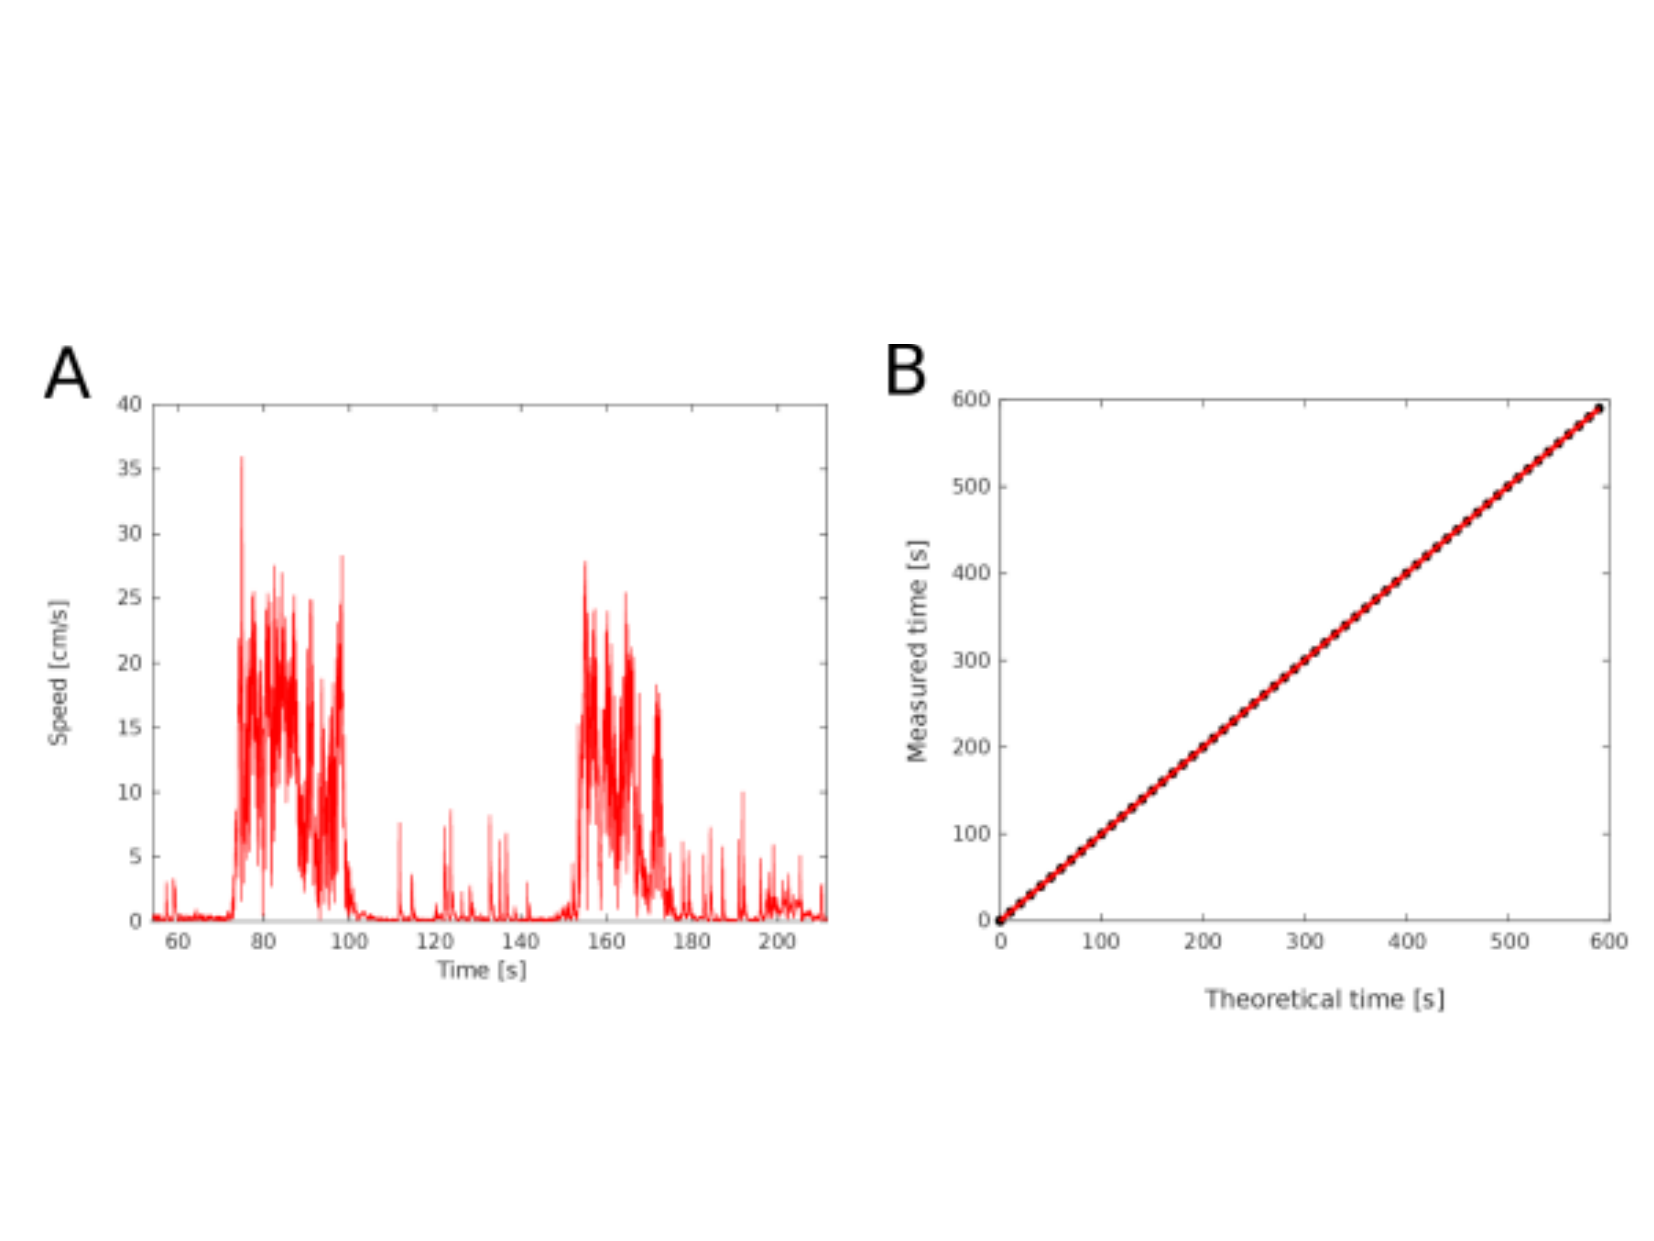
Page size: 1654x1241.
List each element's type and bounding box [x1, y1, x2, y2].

picture [43, 344, 1634, 1016]
